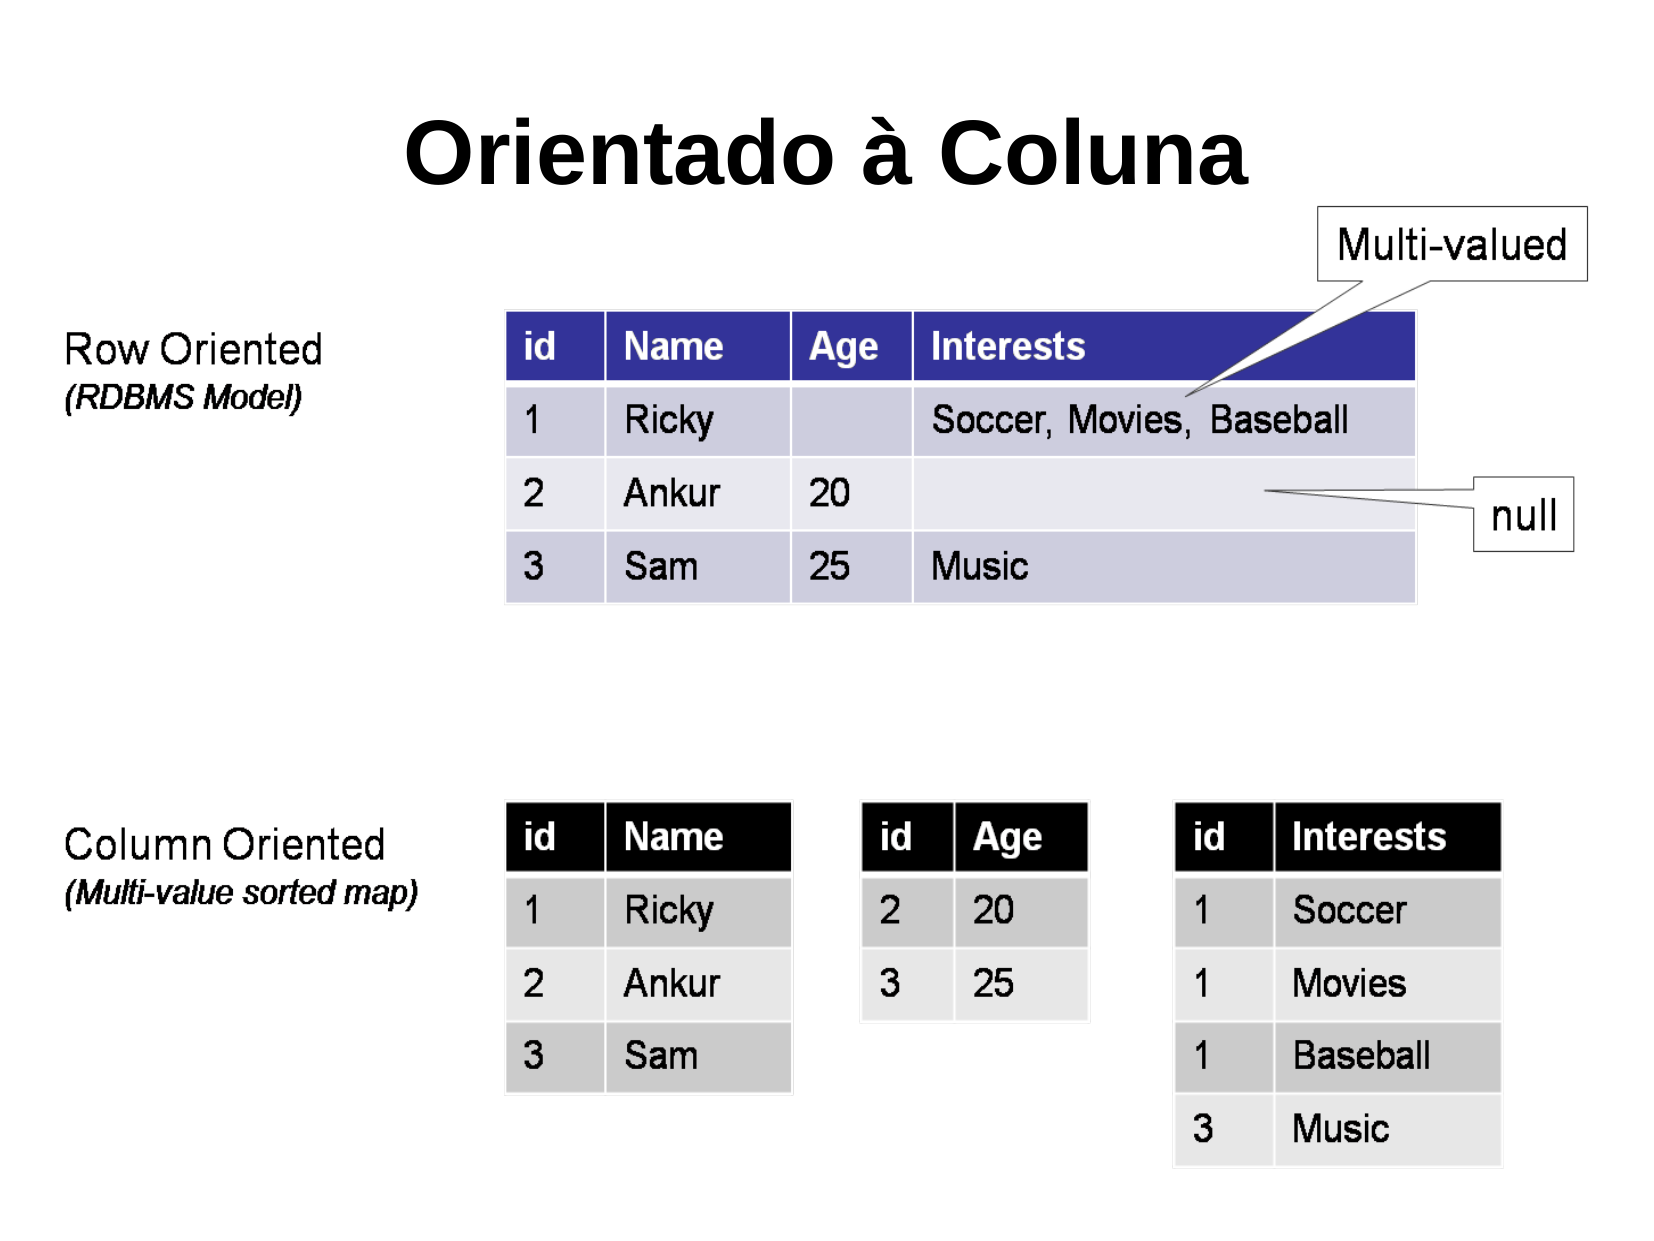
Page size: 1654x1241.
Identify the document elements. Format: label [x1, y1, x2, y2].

picture [35, 200, 1595, 1182]
